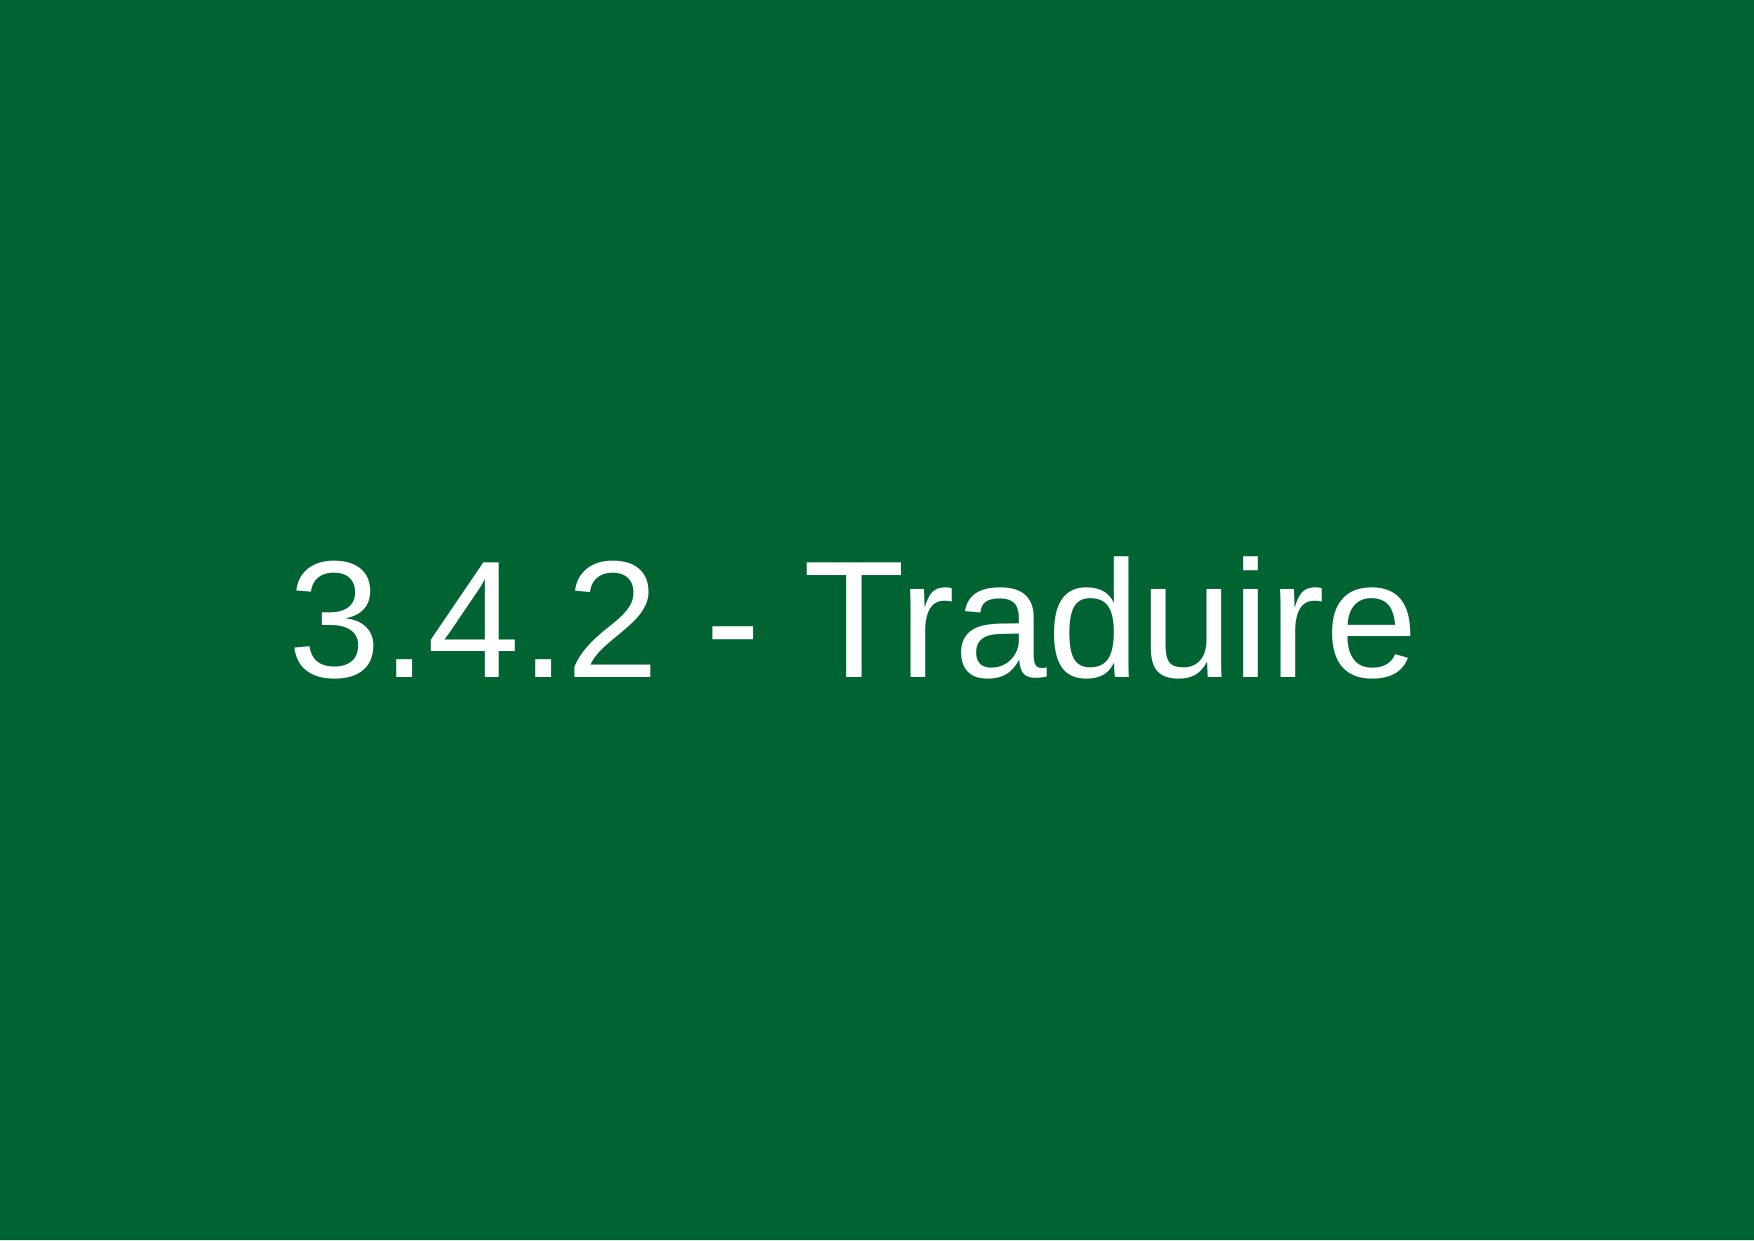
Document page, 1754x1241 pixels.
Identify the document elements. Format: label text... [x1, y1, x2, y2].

text_box 3.4.2 - Traduire [0, 0, 1754, 1241]
